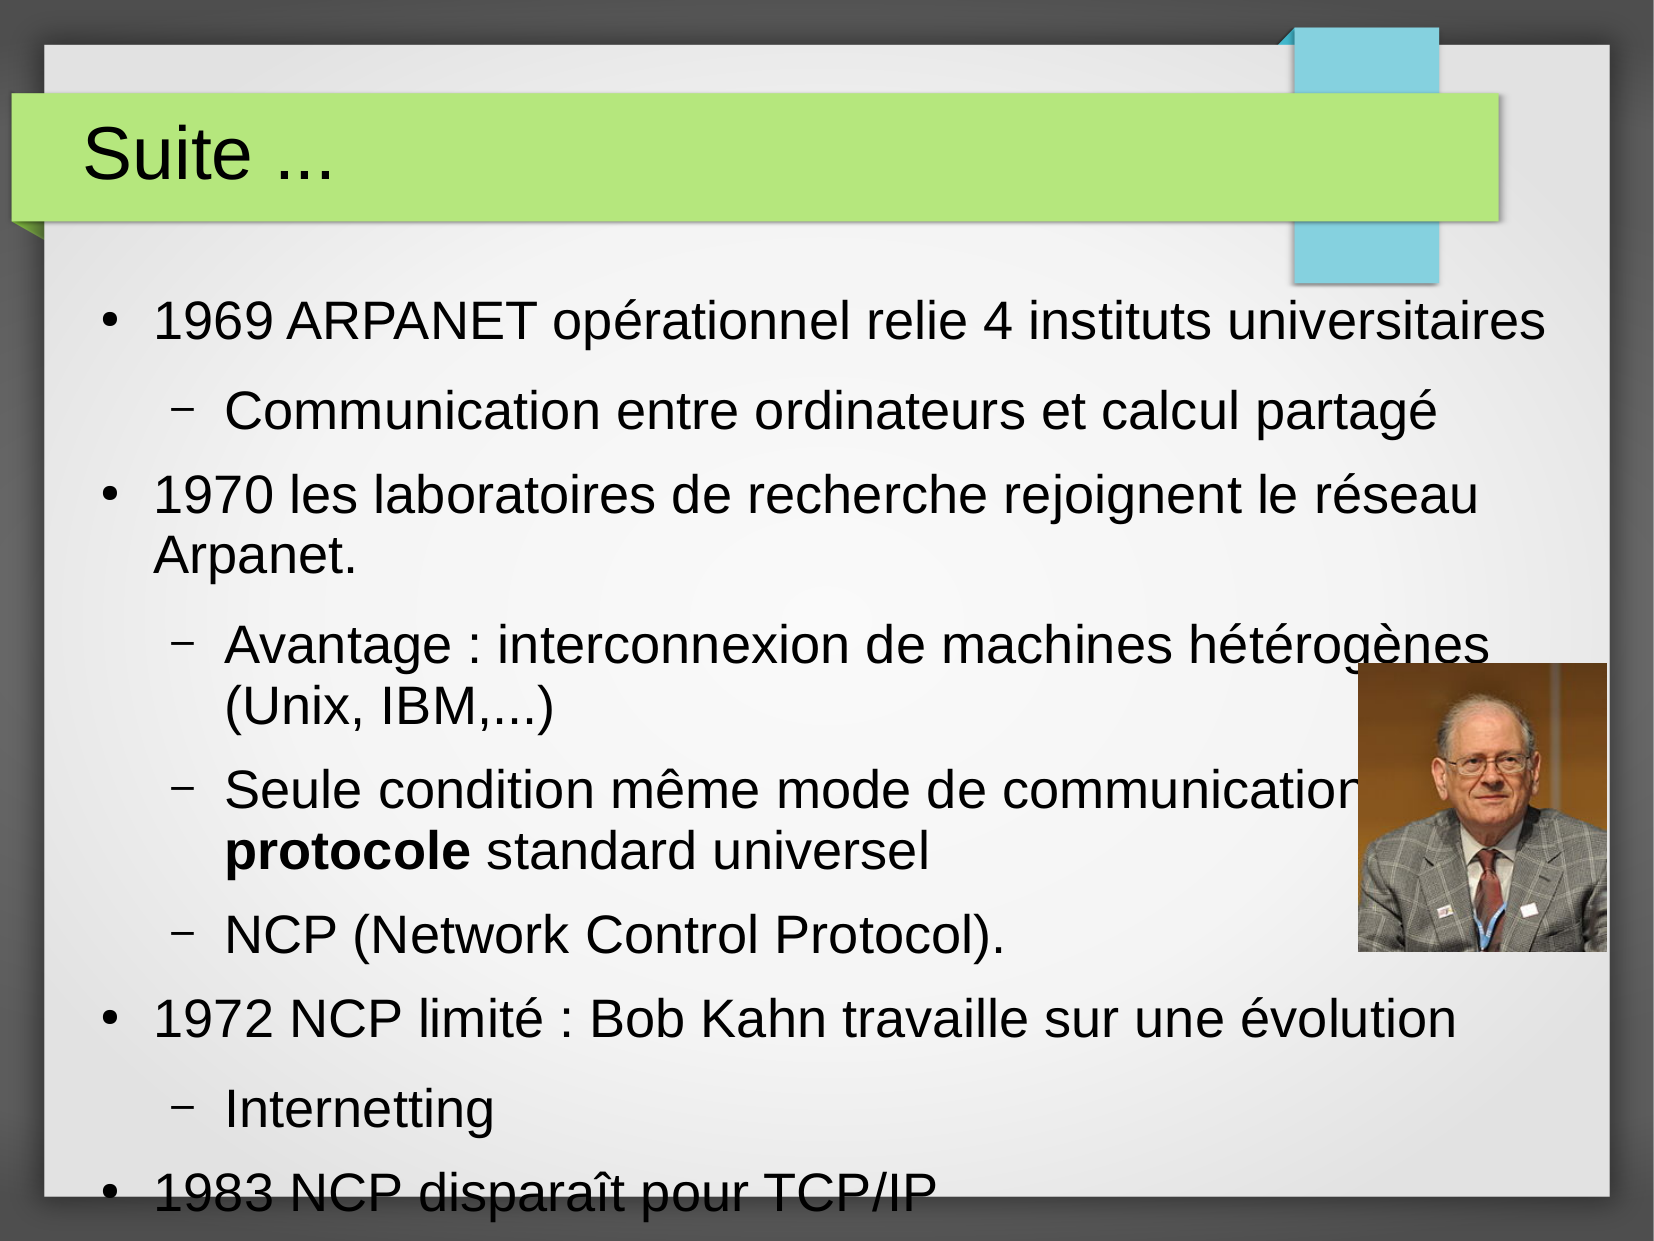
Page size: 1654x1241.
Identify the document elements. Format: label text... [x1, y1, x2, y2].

picture [0, 0, 1654, 1241]
title Suite ... [82, 94, 1264, 213]
list 1969 ARPANET opérationnel relie 4 instituts universitaires Communication entre ordinateurs et calcul partagé 1970 les laboratoires de recherche rejoignent le réseau Arpanet. Avantage : interconnexion de machines hétérogènes (Unix, IBM,...) Seule condition même mode de communication : un protocole standard universel NCP (Network Control Protocol). 1972 NCP limité : Bob Kahn travaille sur une évolution Internetting 1983 NCP disparaît pour TCP/IP NCP était lié à l'ARPANET et ne permettait pas d'adresser des réseaux ni des machines 1996 apparition du réseau backbone IPv6 (6bone) [82, 290, 1571, 1134]
